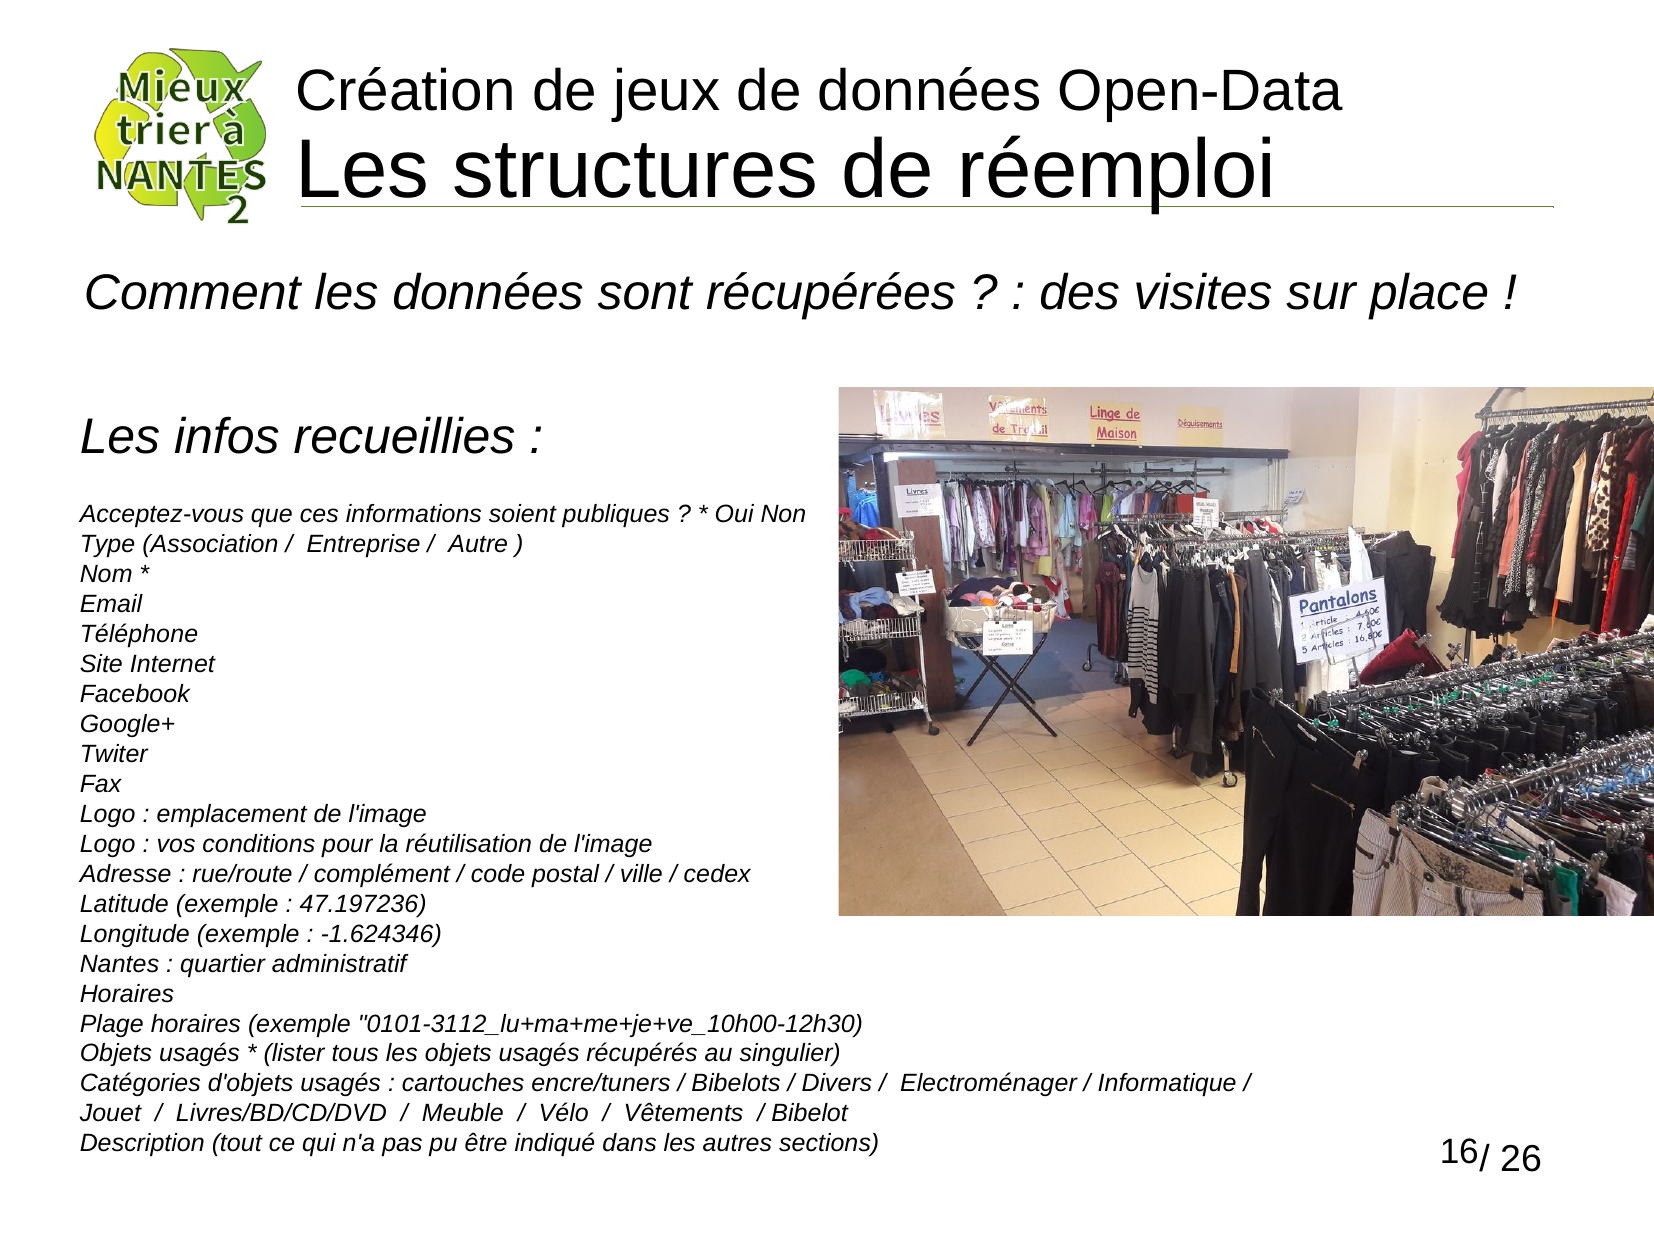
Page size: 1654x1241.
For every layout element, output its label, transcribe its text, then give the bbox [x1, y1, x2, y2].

text_box Les infos recueillies : Acceptez-vous que ces informations soient publiques ? * Oui Non Type (Association / Entreprise / Autre ) Nom * Email Téléphone Site Internet Facebook Google+ Twiter Fax Logo : emplacement de l'image Logo : vos conditions pour la réutilisation de l'image Adresse : rue/route / complément / code postal / ville / cedex Latitude (exemple : 47.197236) Longitude (exemple : -1.624346) Nantes : quartier administratif Horaires Plage horaires (exemple "0101-3112_lu+ma+me+je+ve_10h00-12h30) Objets usagés * (lister tous les objets usagés récupérés au singulier) Catégories d'objets usagés : cartouches encre/tuners / Bibelots / Divers / Electroménager / Informatique / Jouet / Livres/BD/CD/DVD / Meuble / Vélo / Vêtements / Bibelot Description (tout ce qui n'a pas pu être indiqué dans les autres sections) [64, 395, 1317, 1195]
text_box Comment les données sont récupérées ? : des visites sur place ! [69, 252, 1654, 395]
text_box / 26 [1464, 1127, 1599, 1193]
text_box Création de jeux de données Open-Data Les structures de réemploi [295, 17, 1571, 257]
picture [94, 48, 272, 225]
text_box <numéro> [1425, 1122, 1524, 1179]
picture [838, 387, 1654, 916]
